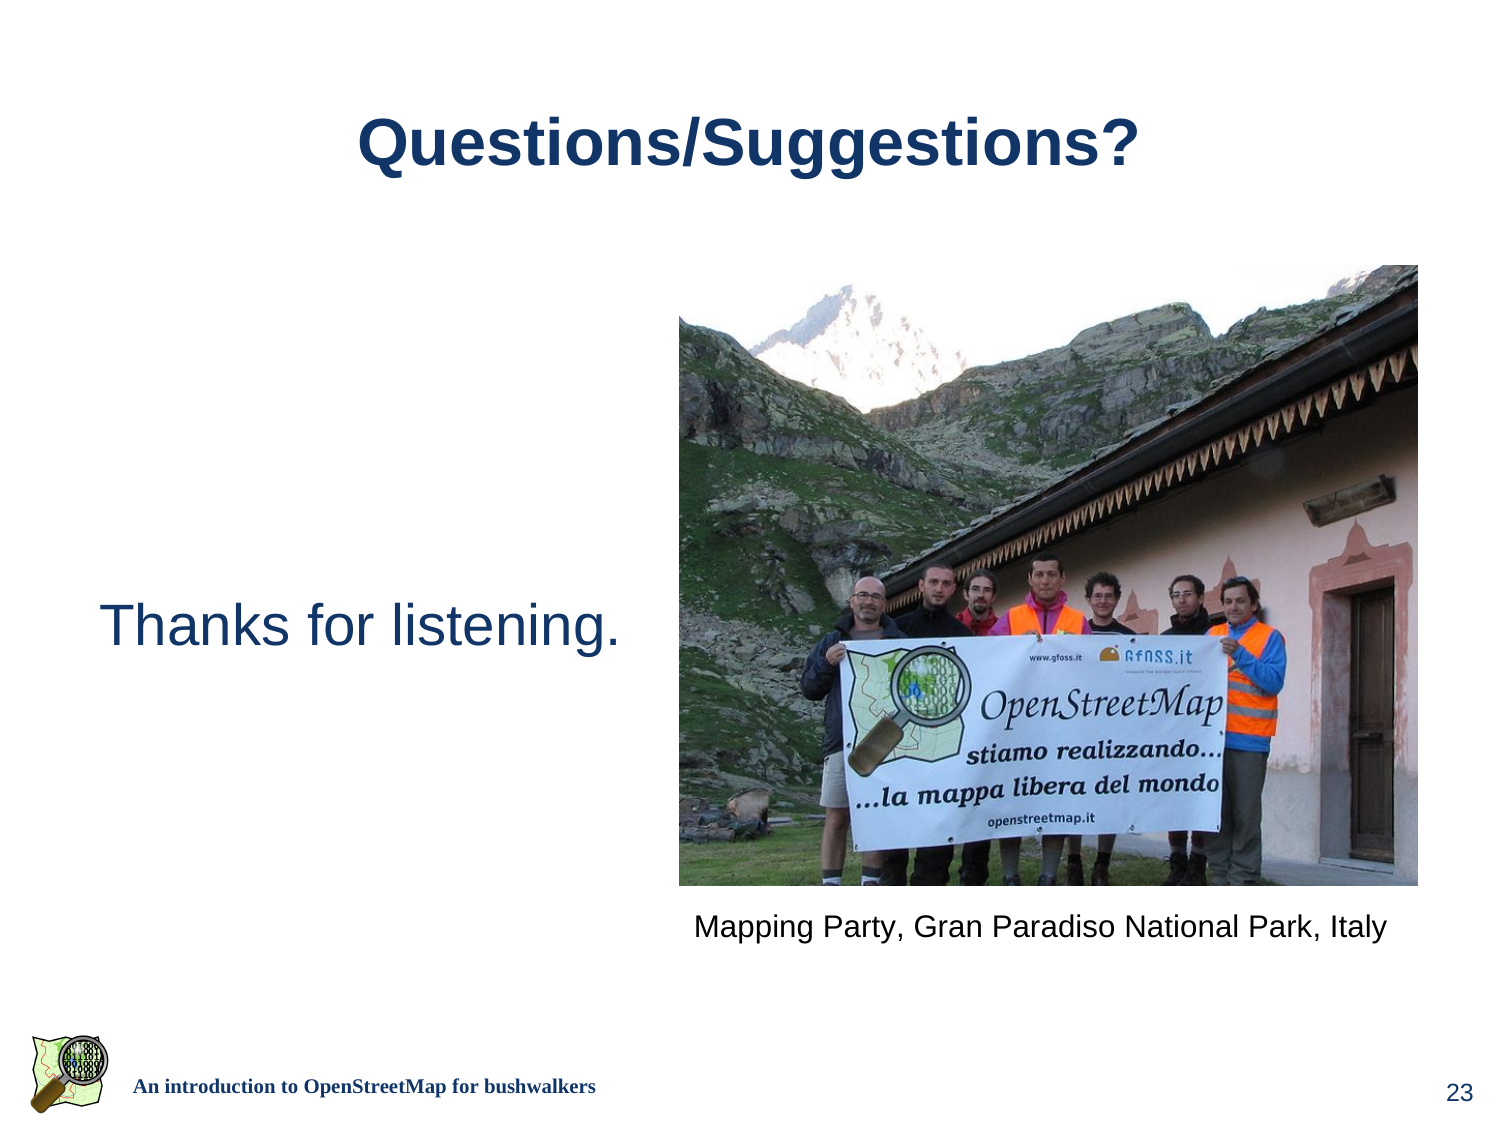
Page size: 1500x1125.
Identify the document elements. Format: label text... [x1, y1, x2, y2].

subtitle Thanks for listening. [59, 386, 664, 857]
picture [29, 1033, 110, 1114]
picture [679, 265, 1418, 886]
text_box Mapping Party, Gran Paradiso National Park, Italy [679, 899, 1418, 952]
title Questions/Suggestions? [74, 44, 1425, 233]
